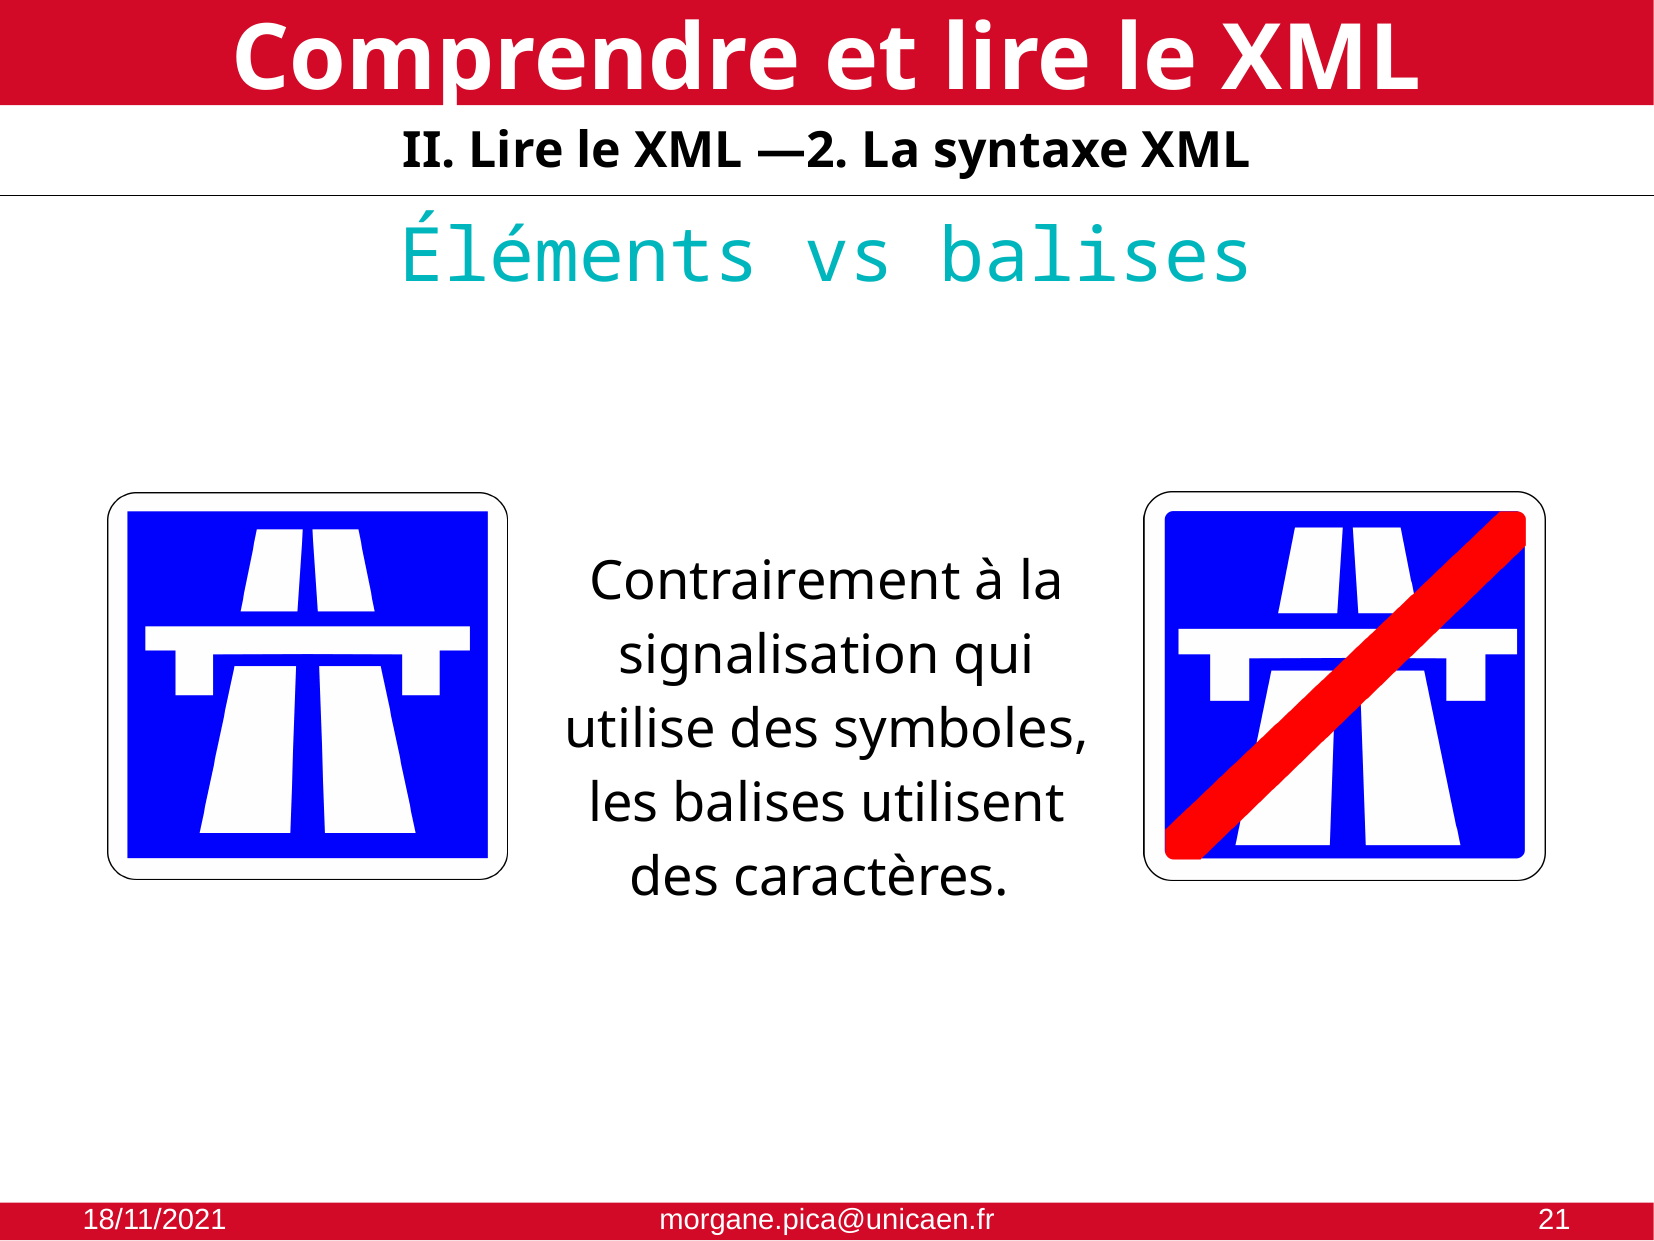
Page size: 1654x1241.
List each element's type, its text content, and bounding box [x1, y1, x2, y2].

picture [107, 492, 508, 880]
text_box Éléments vs balises [161, 193, 1493, 284]
title Comprendre et lire le XML [0, 0, 1654, 106]
text_box Contrairement à la signalisation qui utilise des symboles, les balises utilisent des caractères. [532, 534, 1122, 853]
picture [1143, 491, 1546, 881]
title II. Lire le XML —2. La syntaxe XML [0, 106, 1654, 191]
